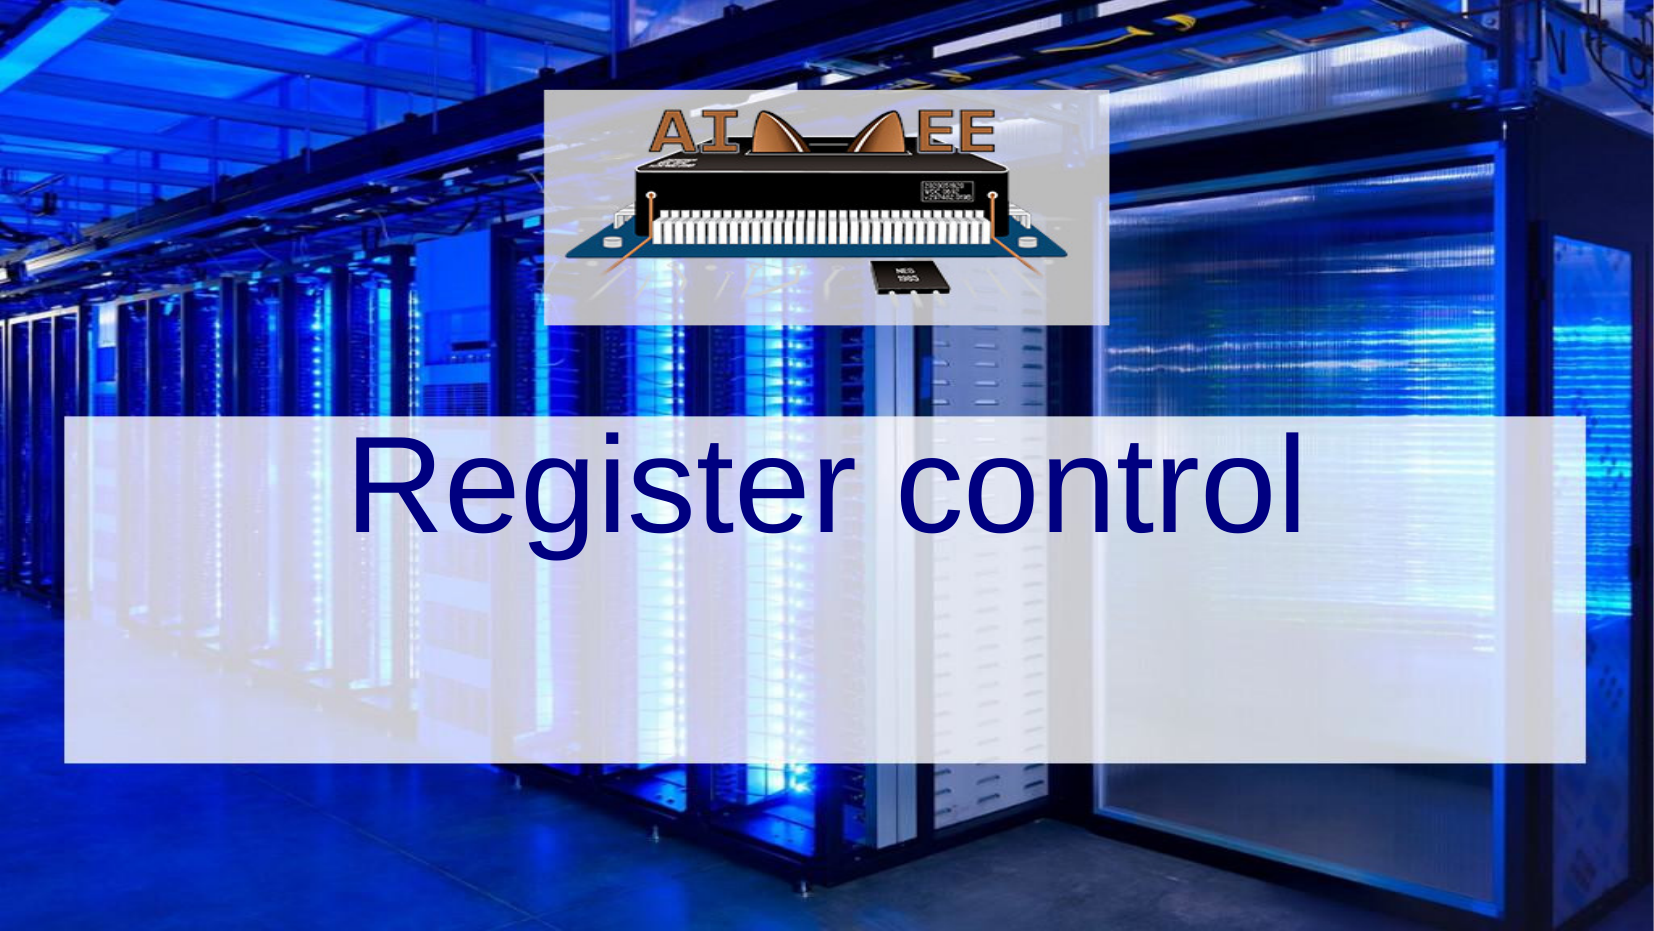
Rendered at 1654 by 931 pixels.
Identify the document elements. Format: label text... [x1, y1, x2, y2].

picture [0, 0, 1654, 931]
title Register control [82, 429, 1571, 541]
